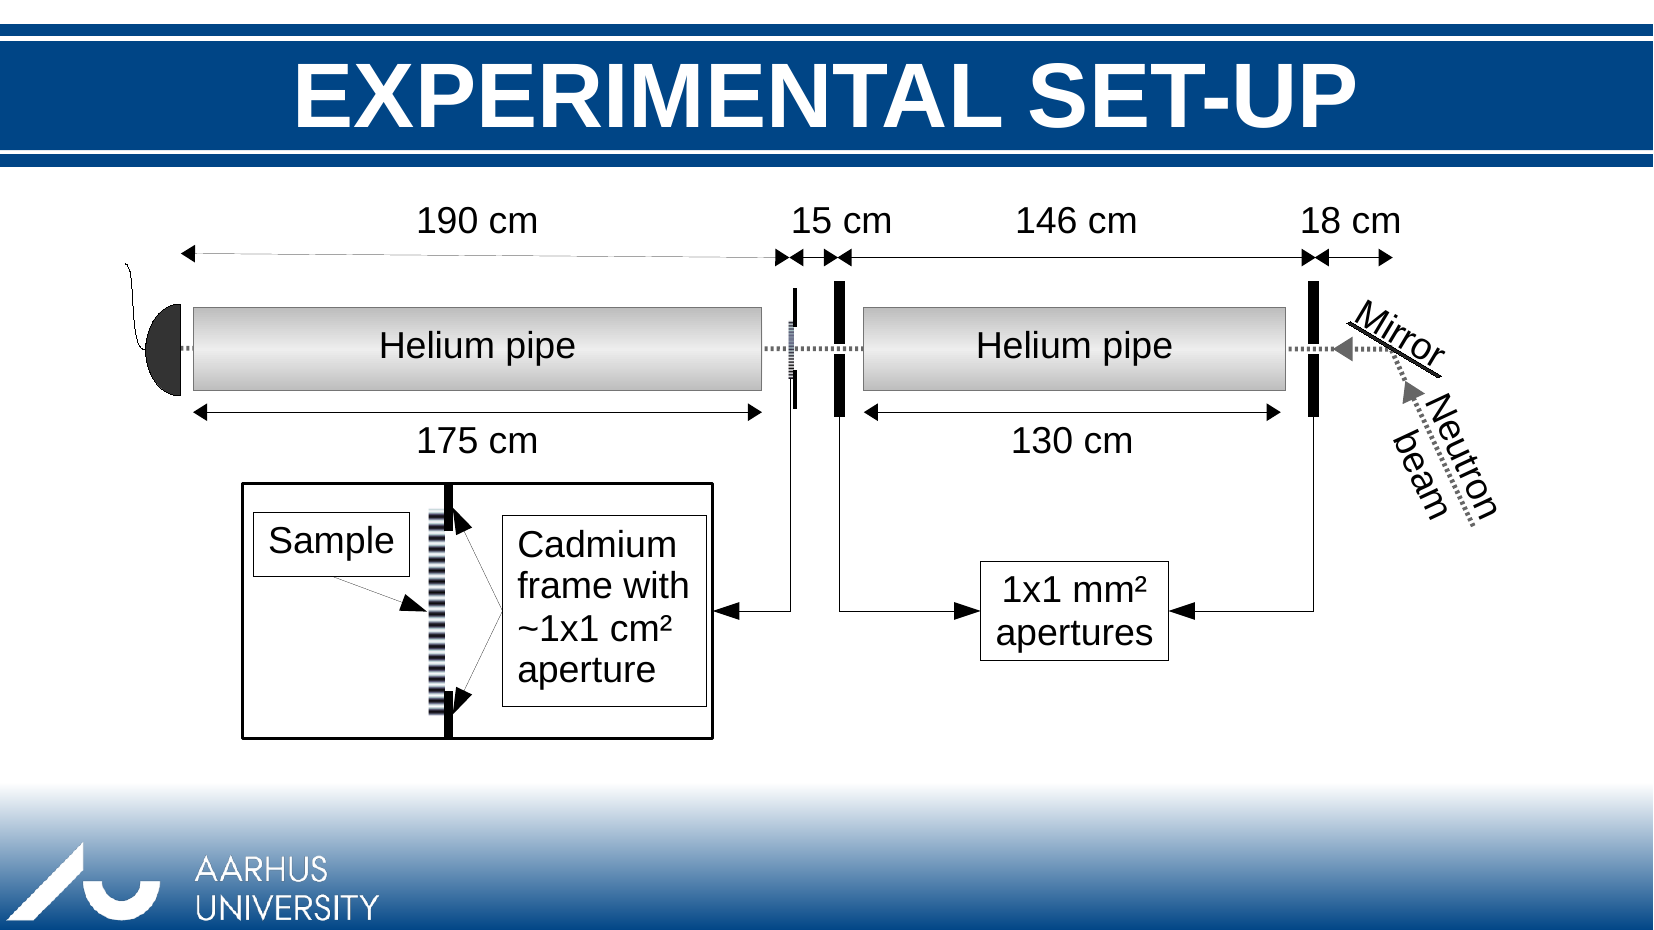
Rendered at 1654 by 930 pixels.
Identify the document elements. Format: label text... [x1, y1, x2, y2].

text_box Sample [253, 512, 410, 577]
text_box 190 cm [401, 191, 554, 249]
text_box 1x1 mm² apertures [980, 561, 1169, 661]
text_box Neutron beam [1363, 370, 1525, 562]
text_box [444, 484, 453, 531]
text_box 18 cm [1284, 191, 1417, 249]
text_box [863, 307, 1286, 391]
text_box [1308, 354, 1319, 417]
text_box [834, 281, 845, 344]
title EXPERIMENTAL SET-UP [0, 41, 1653, 151]
text_box [145, 304, 181, 396]
picture [787, 319, 794, 379]
text_box [1308, 281, 1319, 344]
text_box 130 cm [996, 412, 1149, 470]
text_box Helium pipe [364, 317, 591, 374]
text_box 146 cm [1000, 191, 1153, 249]
picture [427, 506, 445, 717]
picture [5, 841, 414, 928]
text_box Mirror [1331, 276, 1471, 392]
text_box 15 cm [775, 191, 908, 249]
text_box 175 cm [401, 412, 554, 470]
text_box Cadmium frame with ~1x1 cm² aperture [502, 515, 707, 707]
text_box [793, 288, 797, 327]
text_box [834, 354, 845, 417]
text_box Helium pipe [961, 317, 1189, 374]
text_box [793, 370, 797, 409]
text_box [193, 307, 762, 391]
text_box [444, 691, 453, 738]
